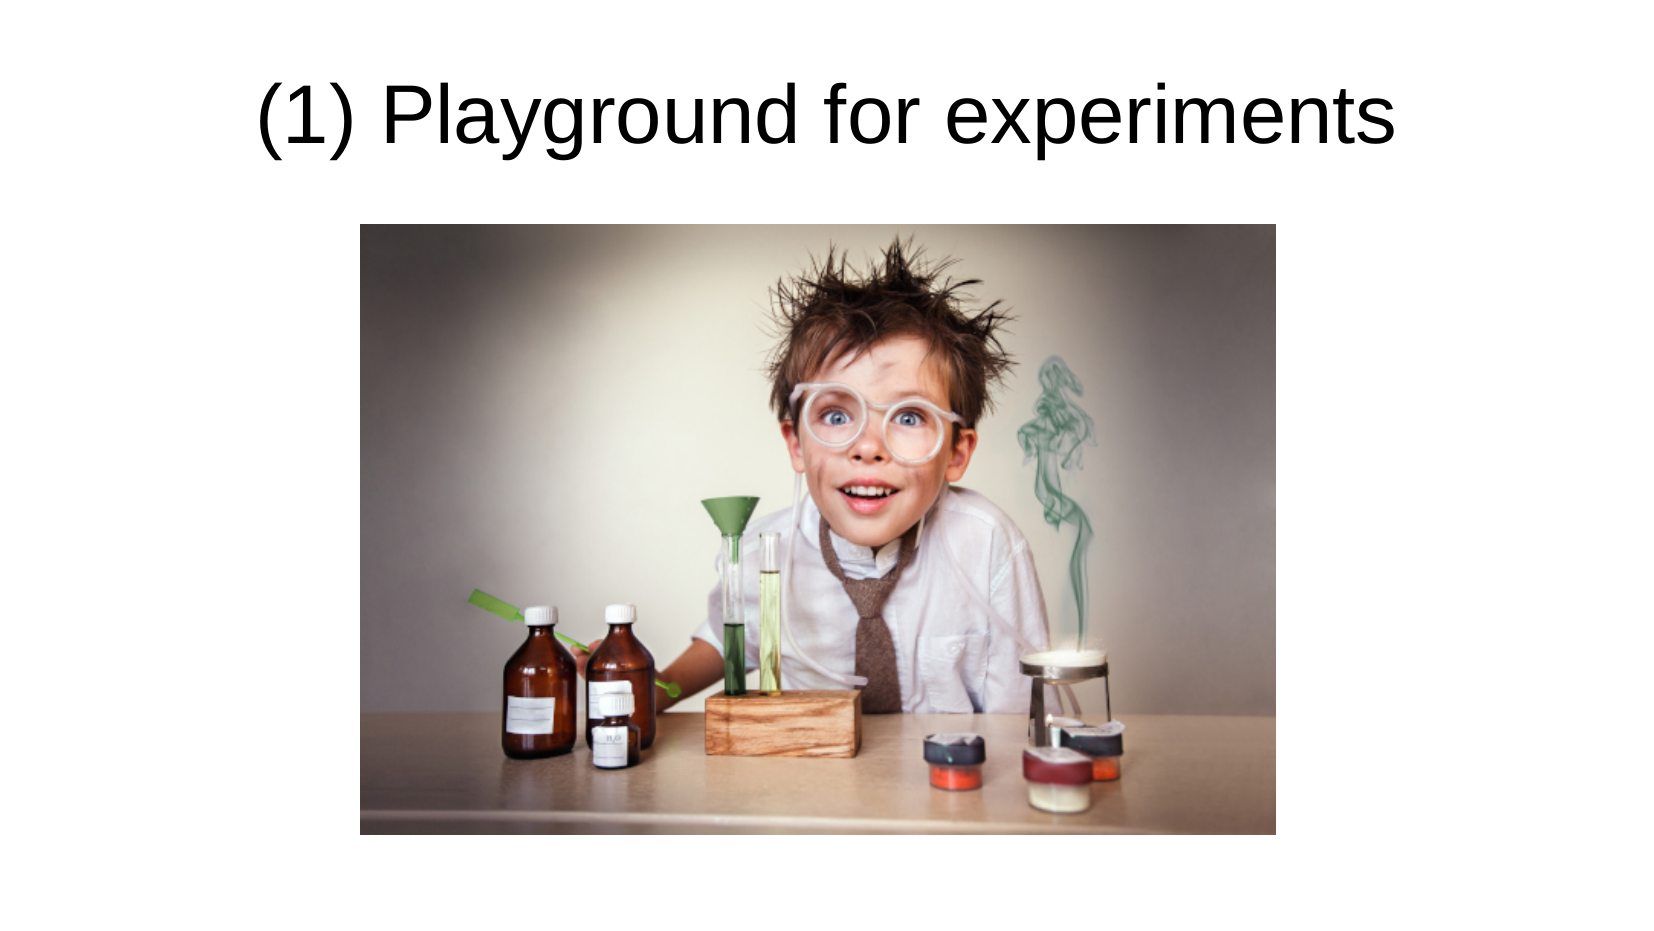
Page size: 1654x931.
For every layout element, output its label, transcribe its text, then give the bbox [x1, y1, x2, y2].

picture [360, 224, 1276, 835]
title (1) Playground for experiments [82, 37, 1571, 193]
